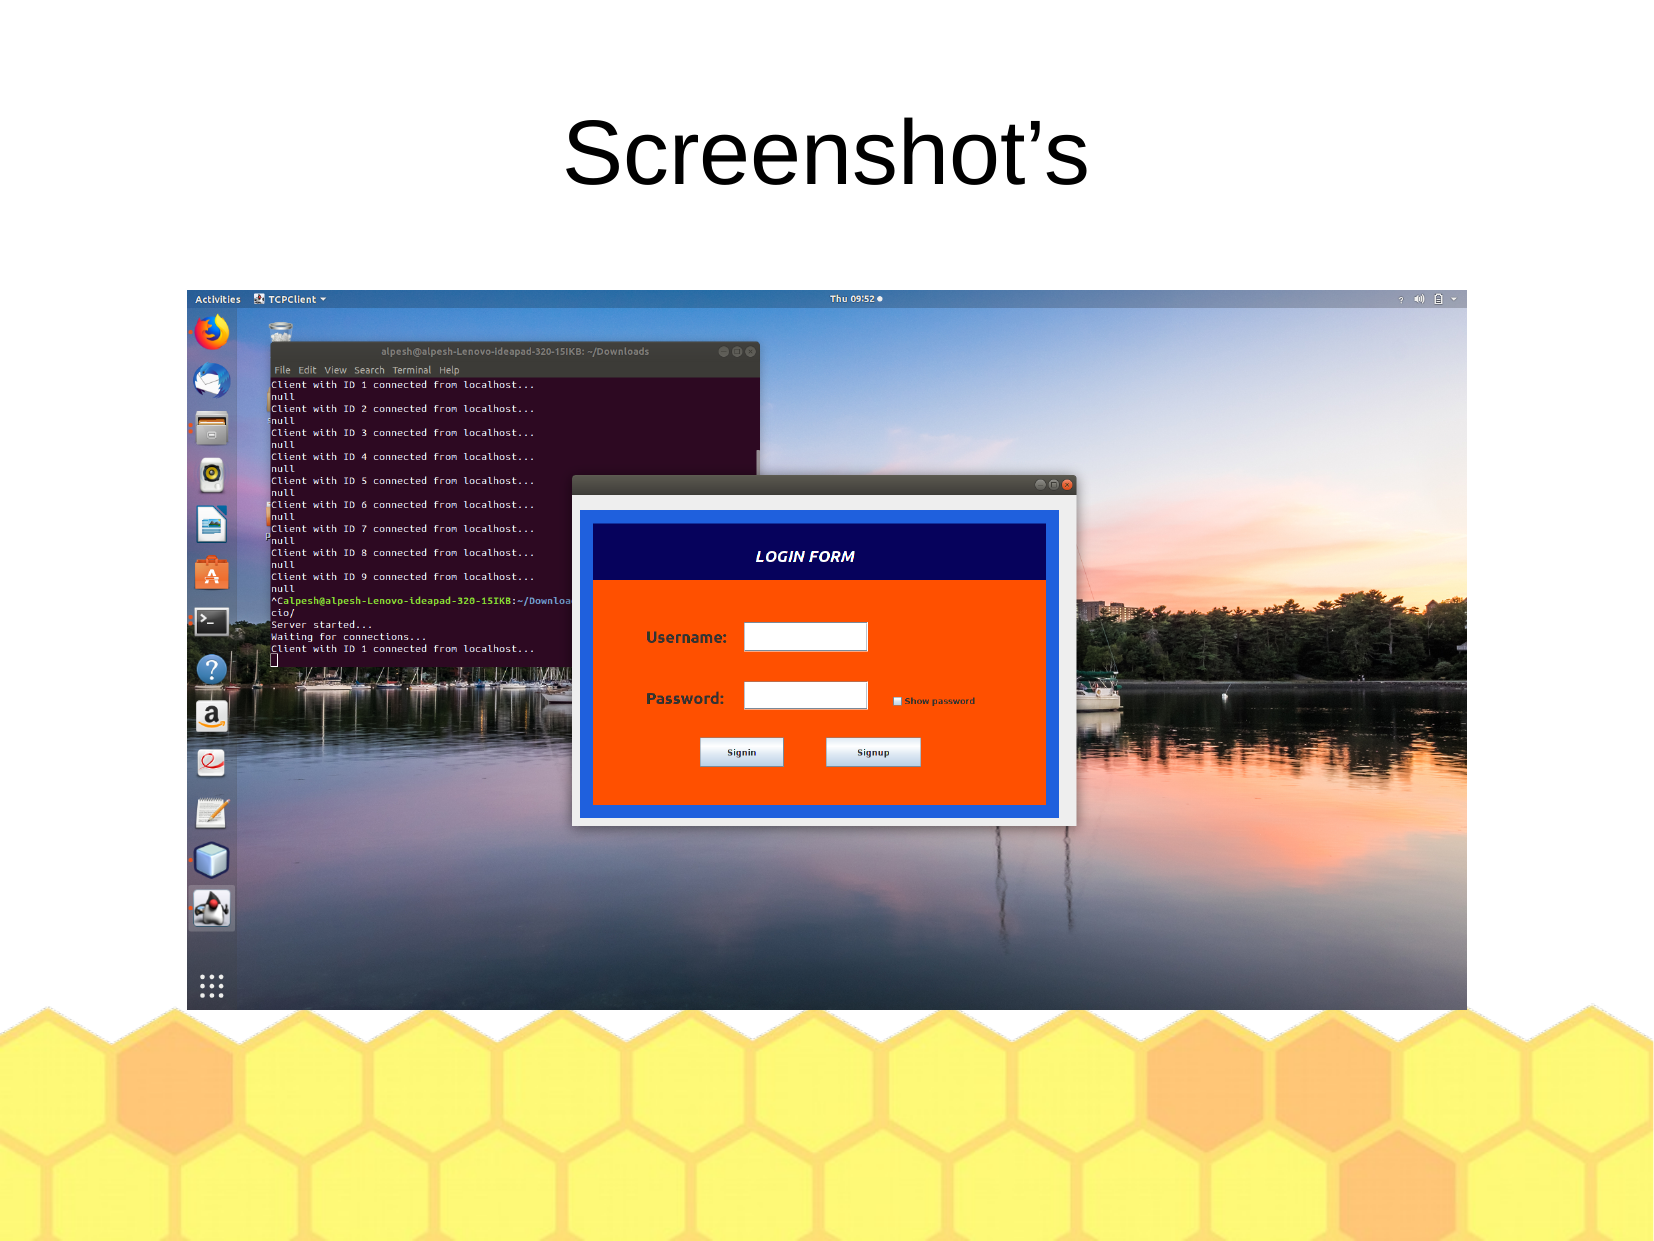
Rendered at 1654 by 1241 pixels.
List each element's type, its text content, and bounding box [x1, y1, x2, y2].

picture [0, 290, 1654, 1241]
title Screenshot’s [82, 49, 1571, 257]
